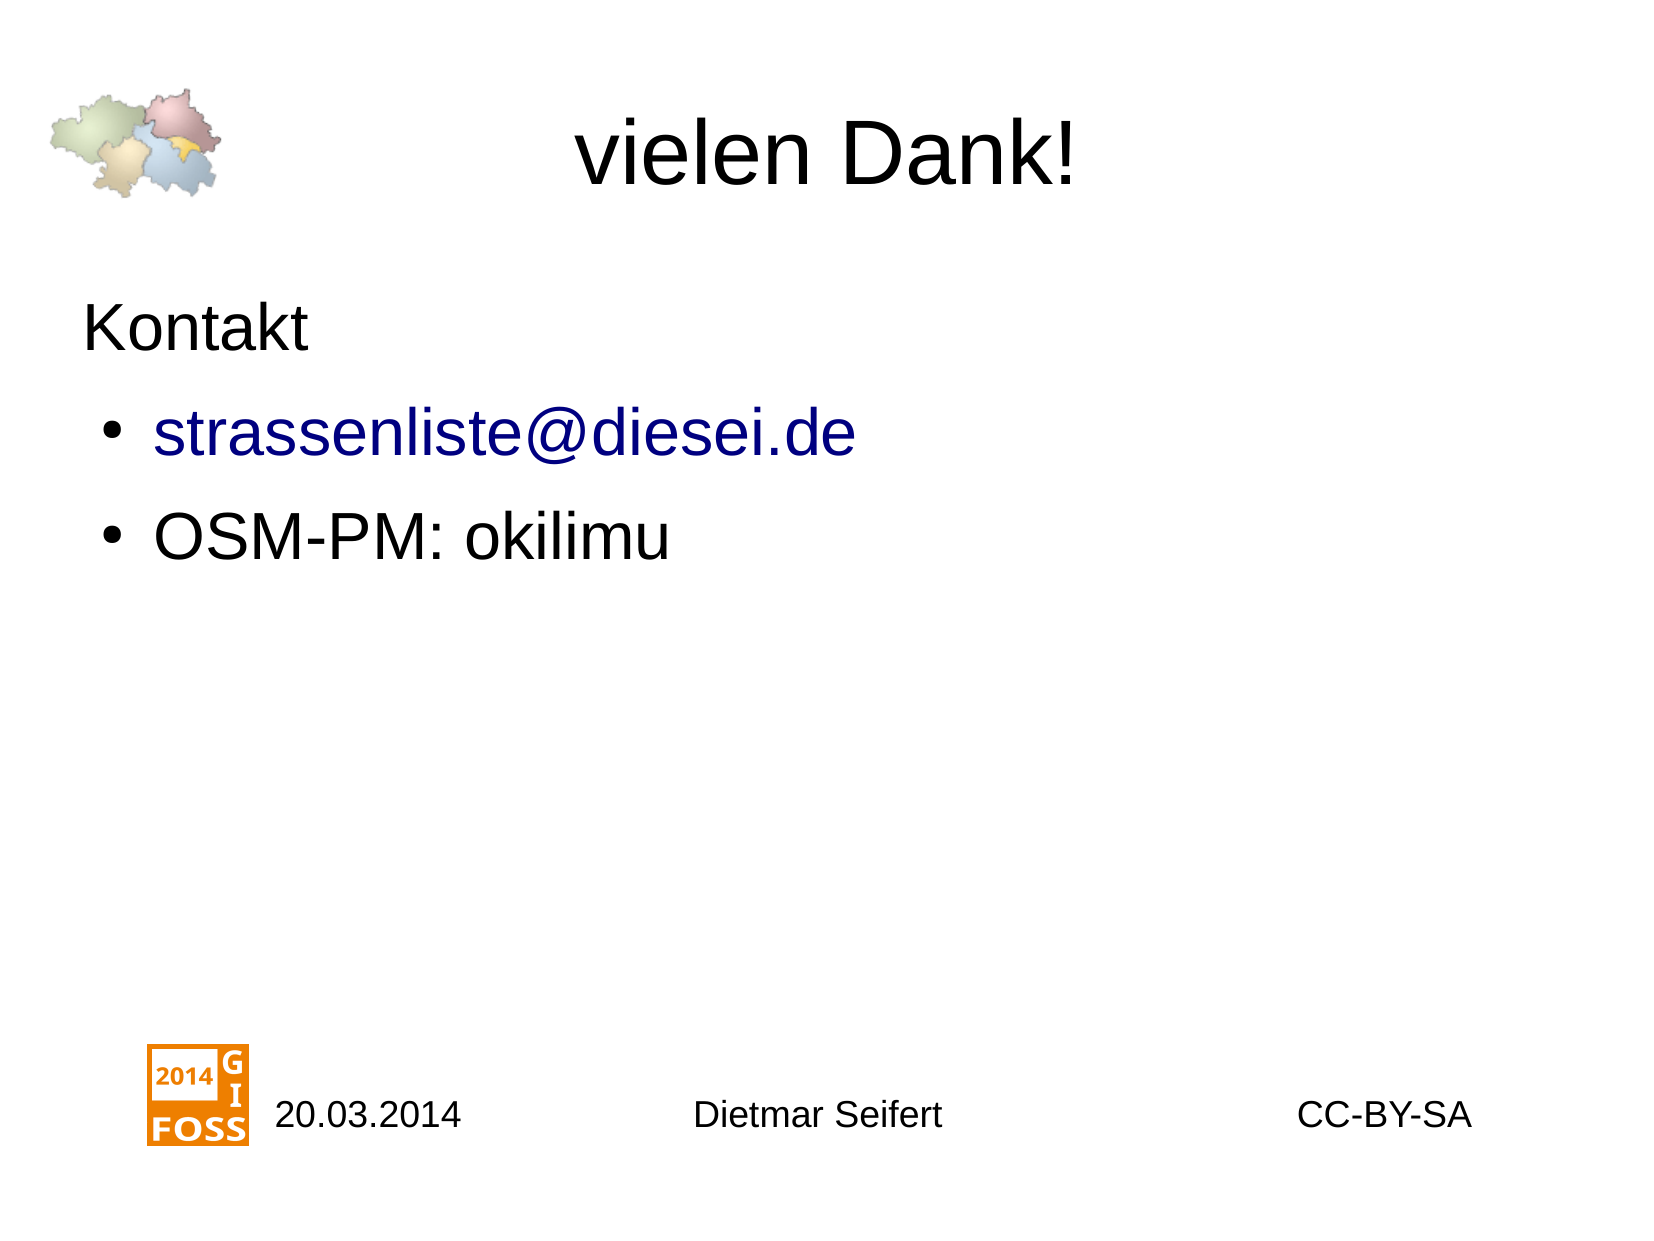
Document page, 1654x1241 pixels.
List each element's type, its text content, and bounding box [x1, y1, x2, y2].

title vielen Dank! [82, 49, 1571, 257]
text_box 20.03.2014 Dietmar Seifert CC-BY-SA [259, 1086, 1536, 1144]
picture [147, 1044, 249, 1146]
list Kontakt strassenliste@diesei.de OSM-PM: okilimu [82, 290, 1571, 1010]
picture [11, 68, 250, 225]
